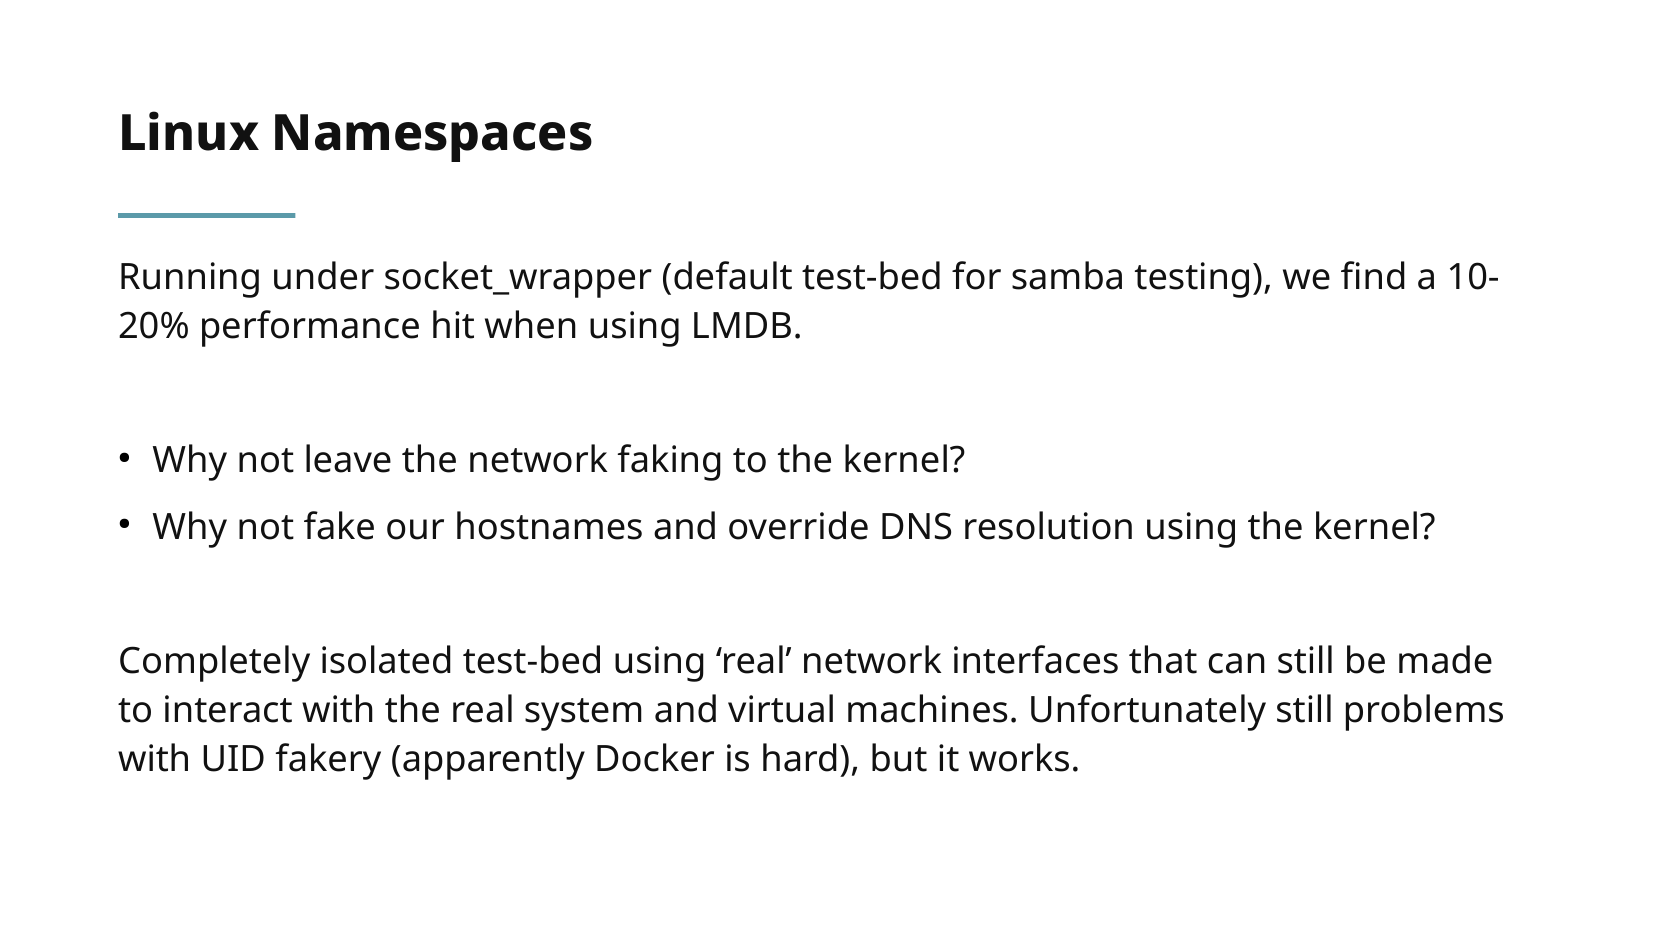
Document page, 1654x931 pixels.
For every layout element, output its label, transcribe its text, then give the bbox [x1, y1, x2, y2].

list Running under socket_wrapper (default test-bed for samba testing), we find a 10-20% performance hit when using LMDB. Why not leave the network faking to the kernel? Why not fake our hostnames and override DNS resolution using the kernel? Completely isolated test-bed using ‘real’ network interfaces that can still be made to interact with the real system and virtual machines. Unfortunately still problems with UID fakery (apparently Docker is hard), but it works. [118, 250, 1536, 783]
title Linux Namespaces [118, 94, 1536, 166]
